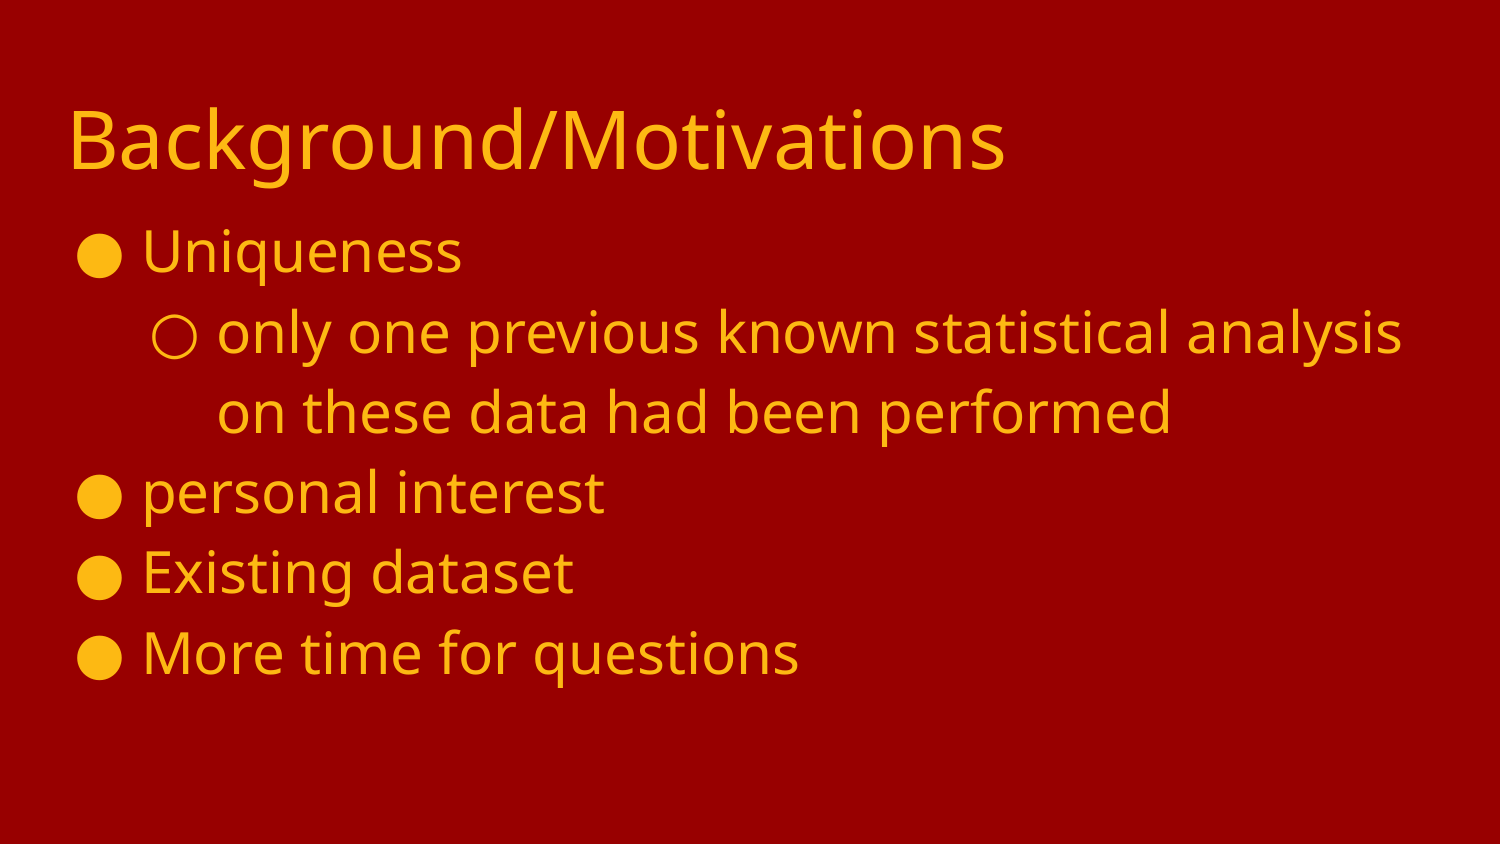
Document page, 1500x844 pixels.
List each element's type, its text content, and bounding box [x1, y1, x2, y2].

title Background/Motivations [51, 72, 1449, 167]
list Uniqueness only one previous known statistical analysis on these data had been performed personal interest Existing dataset More time for questions [51, 189, 1449, 750]
